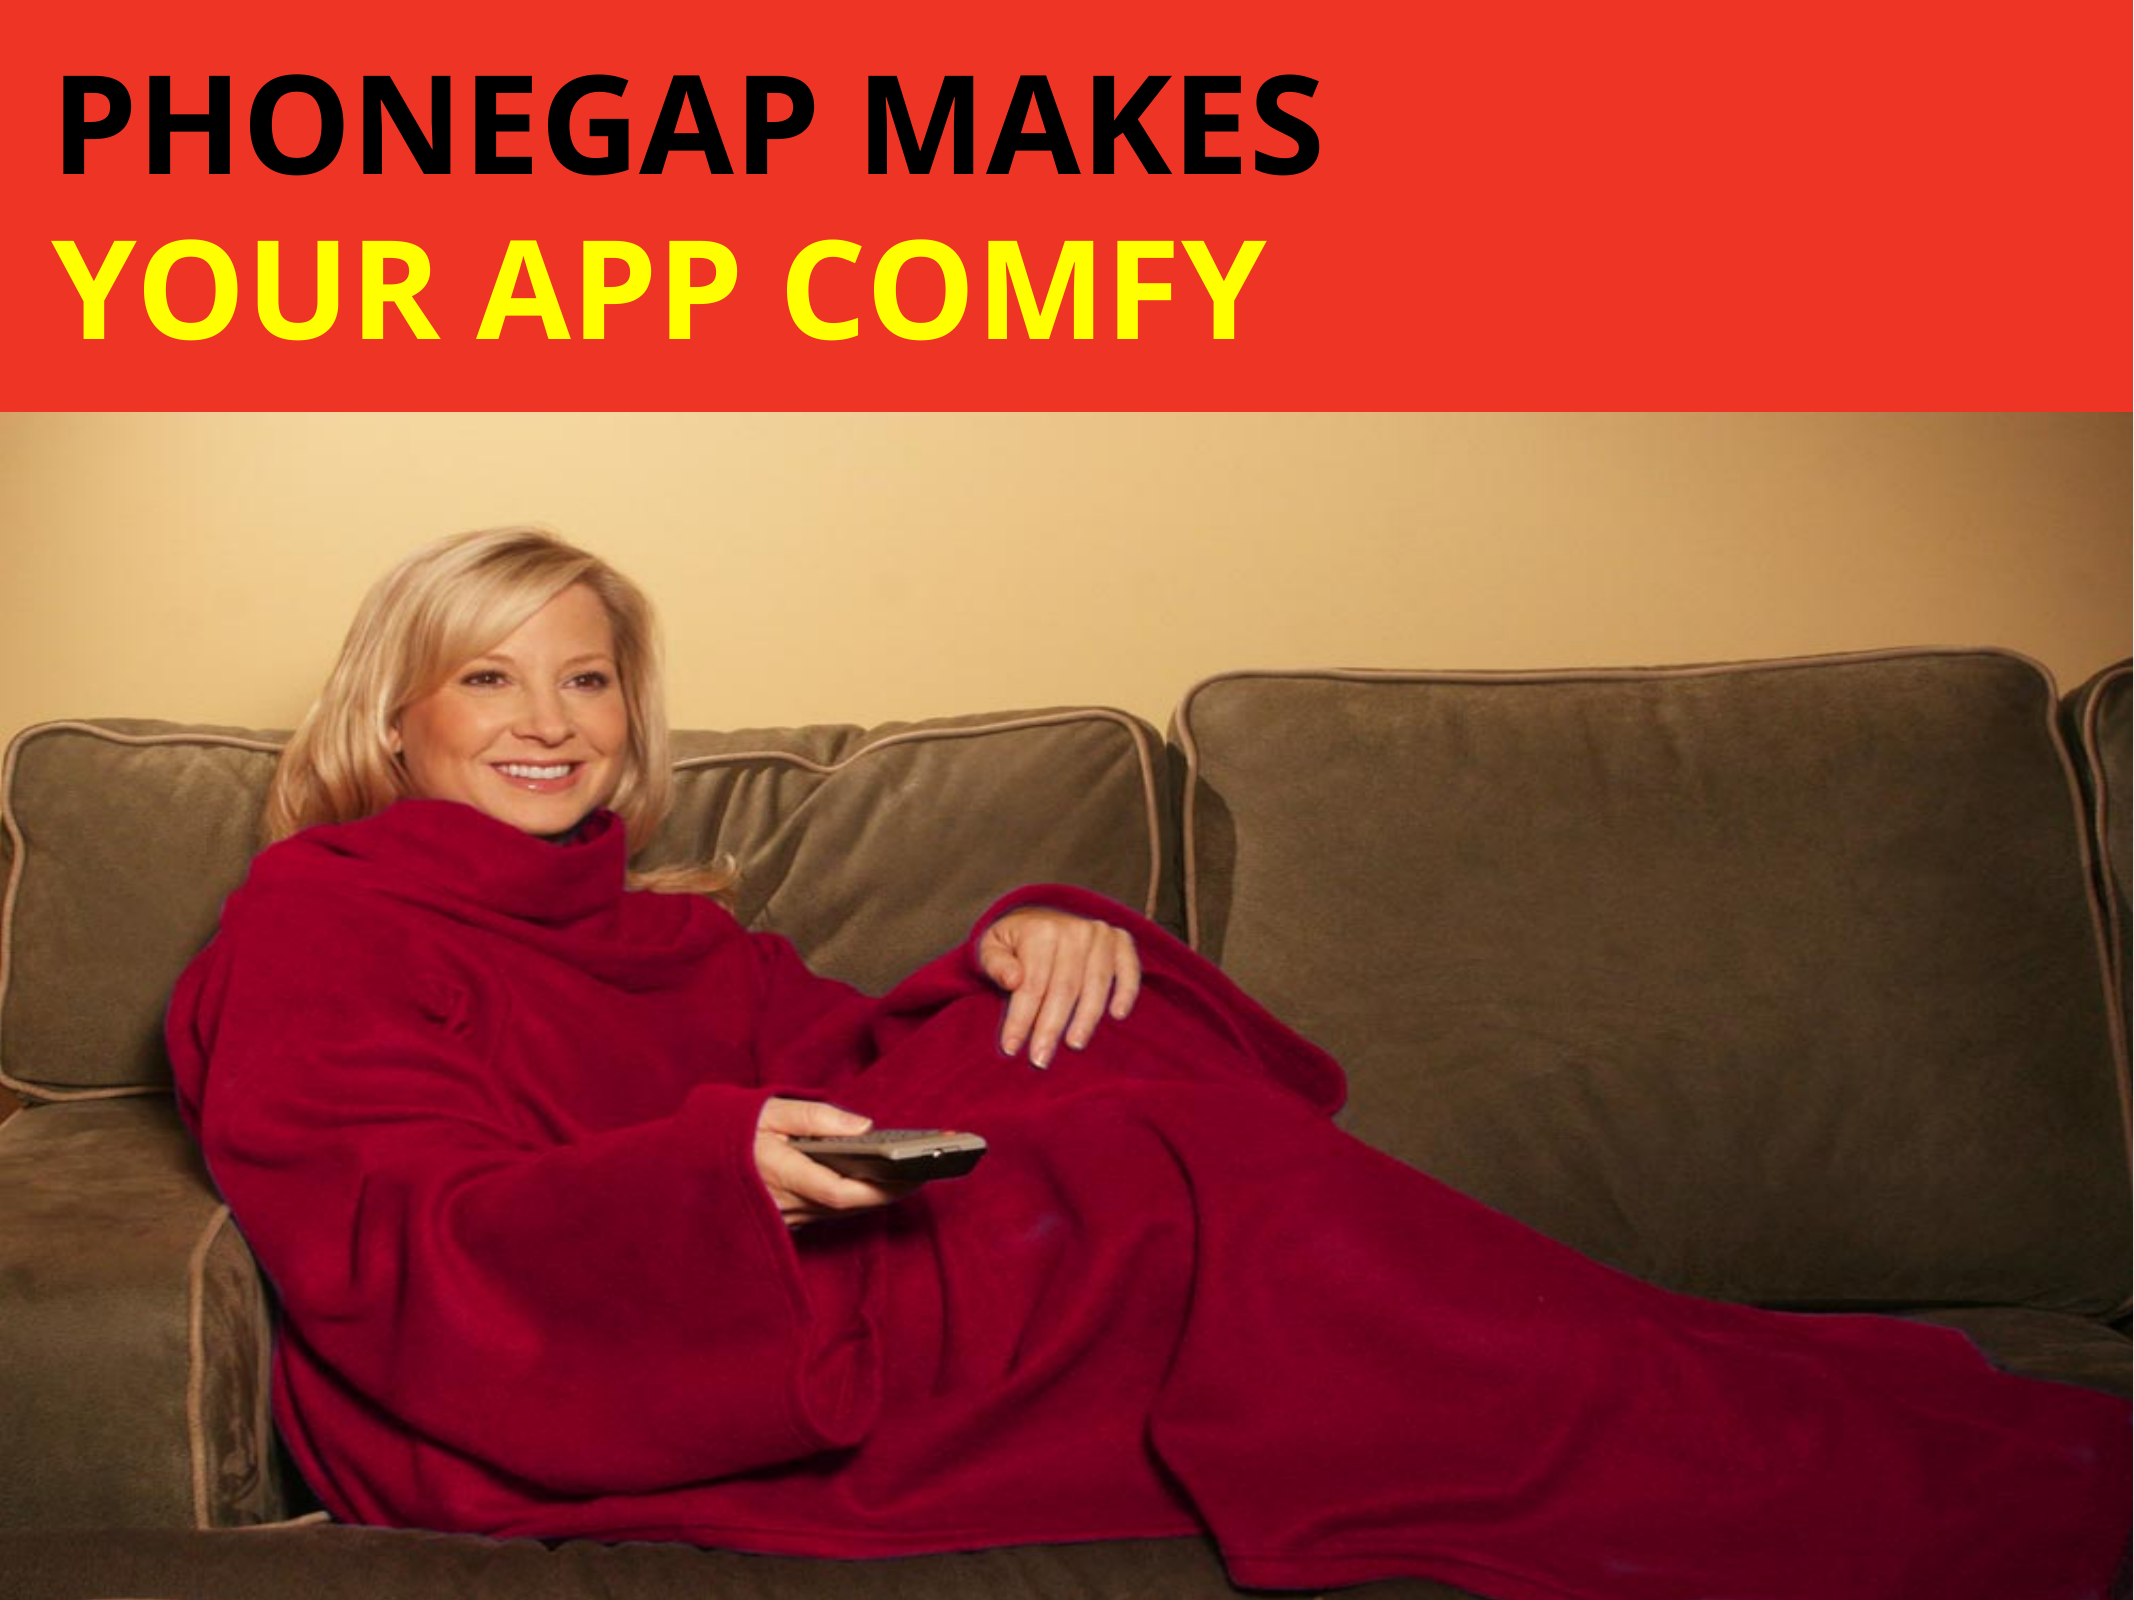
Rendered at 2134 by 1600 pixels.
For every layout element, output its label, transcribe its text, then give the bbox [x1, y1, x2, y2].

picture [0, 412, 2134, 1600]
text_box PHONEGAP MAKES YOUR APP COMFY [41, 37, 2134, 412]
